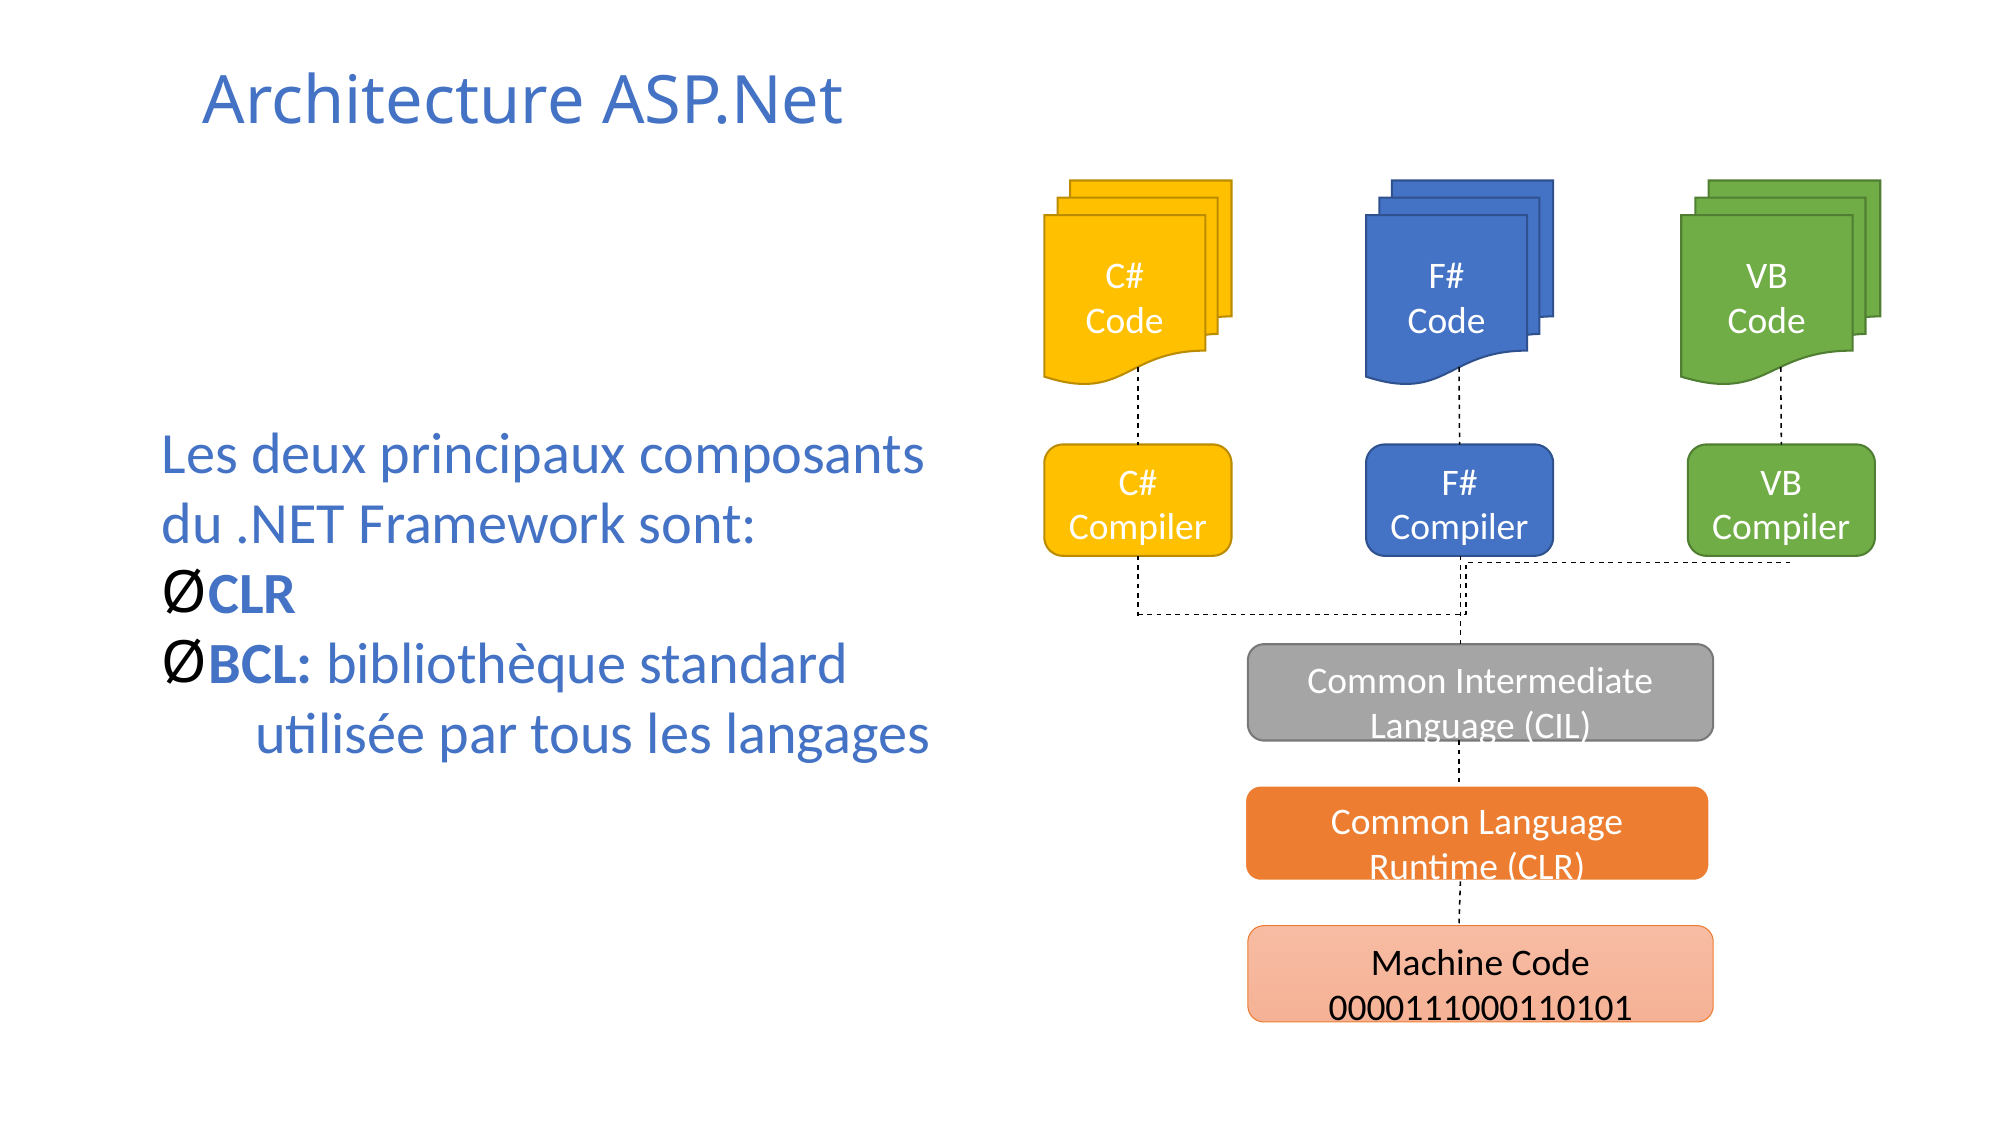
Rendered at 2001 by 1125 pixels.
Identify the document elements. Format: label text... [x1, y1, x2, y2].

text_box F# Compiler [1366, 444, 1554, 556]
text_box VB Compiler [1687, 444, 1875, 556]
text_box Machine Code 0000111000110101 [1247, 925, 1714, 1022]
text_box VB Code [1681, 180, 1881, 384]
text_box F# Code [1366, 180, 1554, 384]
text_box Common Intermediate Language (CIL) [1247, 644, 1714, 741]
text_box C# Code [1044, 180, 1232, 384]
text_box C# Compiler [1044, 444, 1232, 556]
title Architecture ASP.Net [187, 54, 1813, 151]
text_box Les deux principaux composants du .NET Framework sont: CLR BCL: bibliothèque standard utilisée par tous les langages [146, 407, 1004, 822]
text_box Common Language Runtime (CLR) [1244, 785, 1710, 882]
